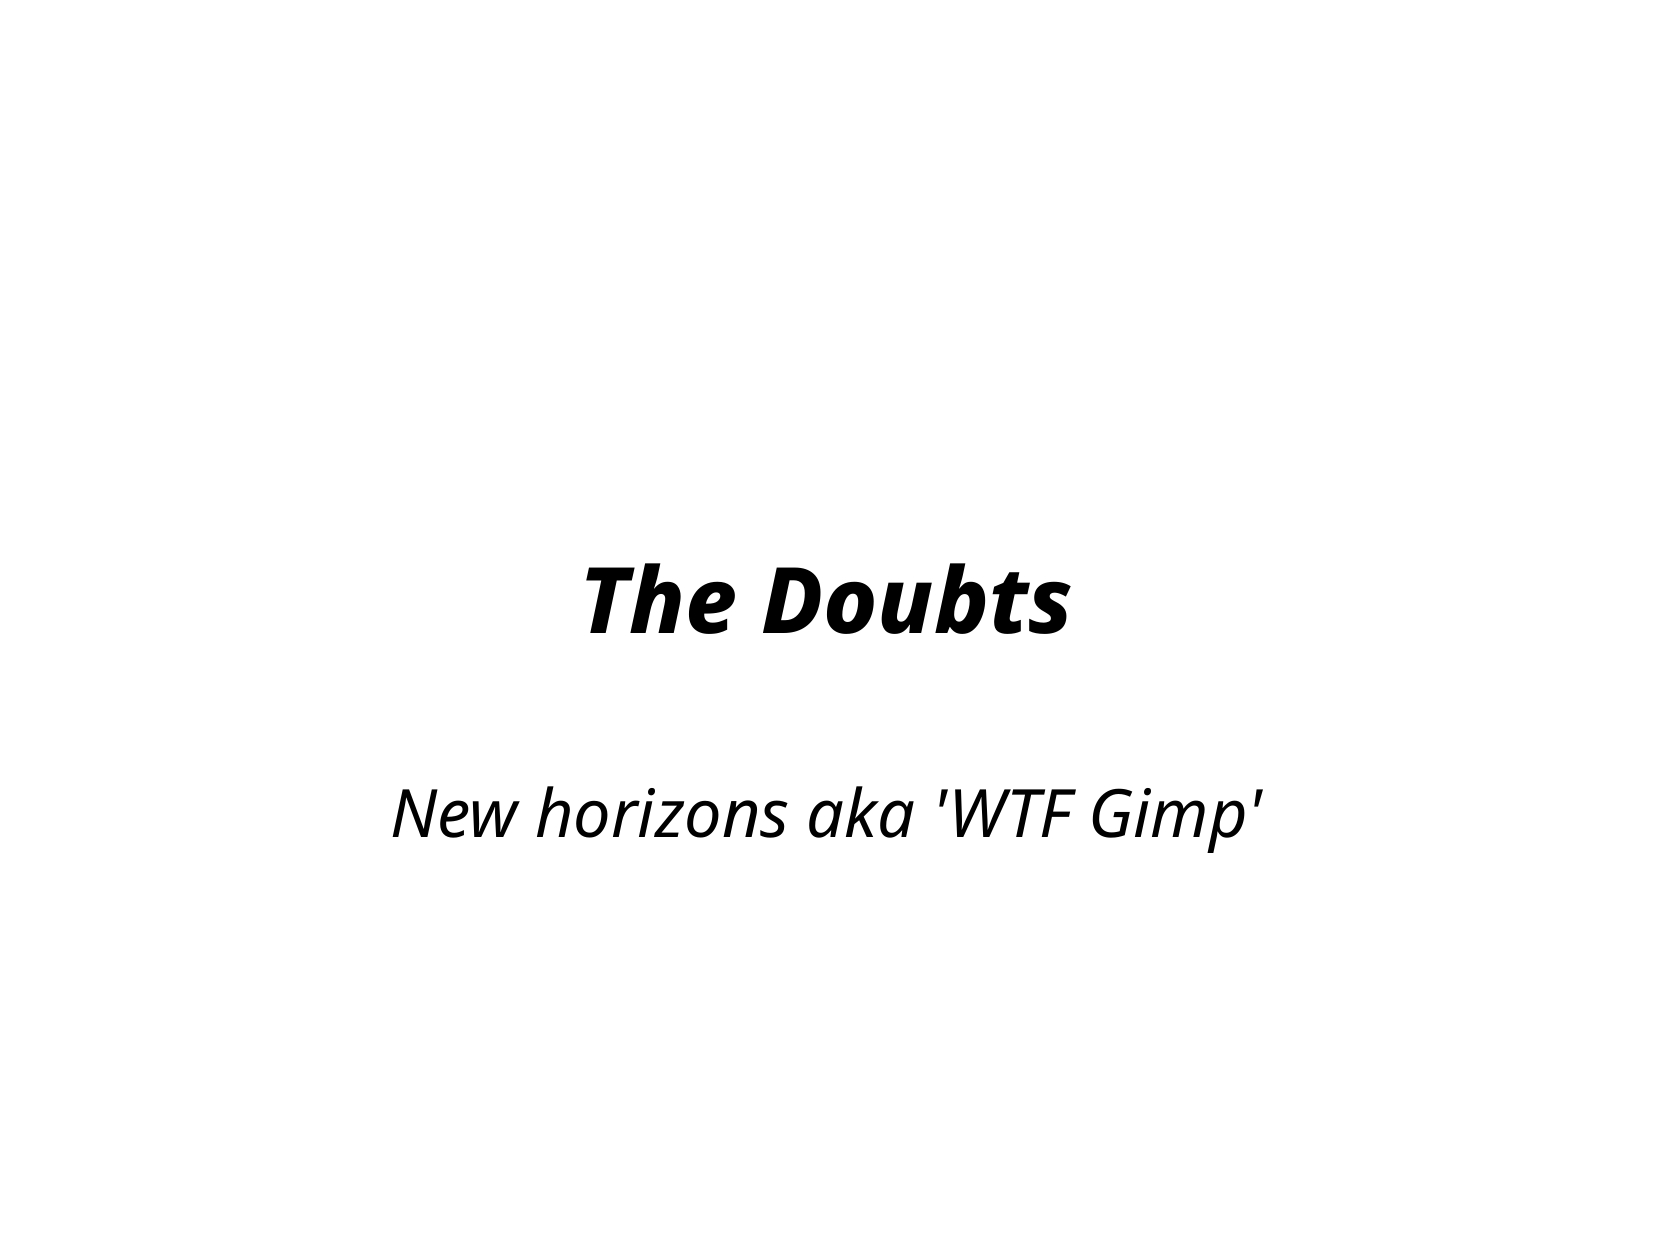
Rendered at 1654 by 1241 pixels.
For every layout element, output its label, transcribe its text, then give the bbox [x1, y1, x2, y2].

title New horizons aka 'WTF Gimp' [82, 707, 1571, 916]
title The Doubts [82, 495, 1571, 703]
